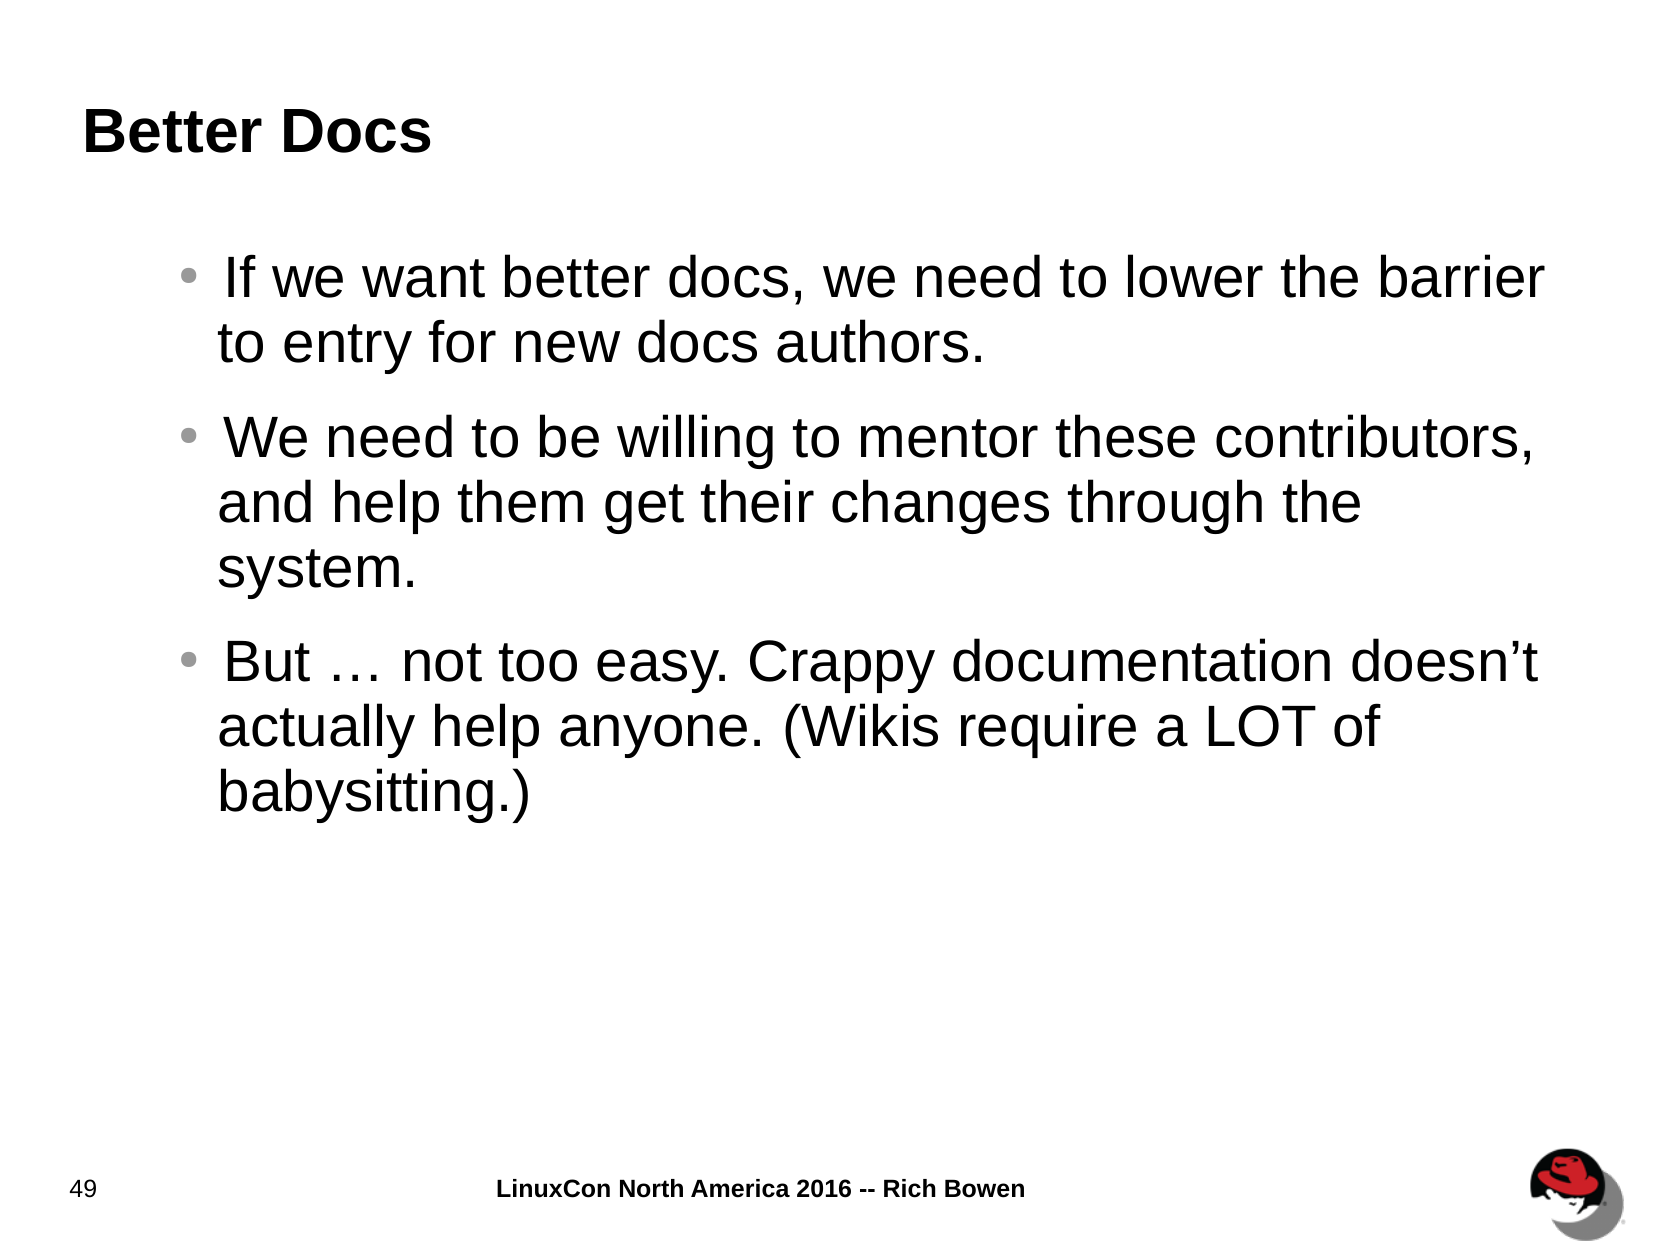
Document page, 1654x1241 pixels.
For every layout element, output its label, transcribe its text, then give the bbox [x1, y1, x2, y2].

title Better Docs [82, 37, 1571, 226]
picture [1529, 1146, 1613, 1224]
list If we want better docs, we need to lower the barrier to entry for new docs authors. We need to be willing to mentor these contributors, and help them get their changes through the system. But … not too easy. Crappy documentation doesn’t actually help anyone. (Wikis require a LOT of babysitting.) [86, 244, 1576, 1039]
